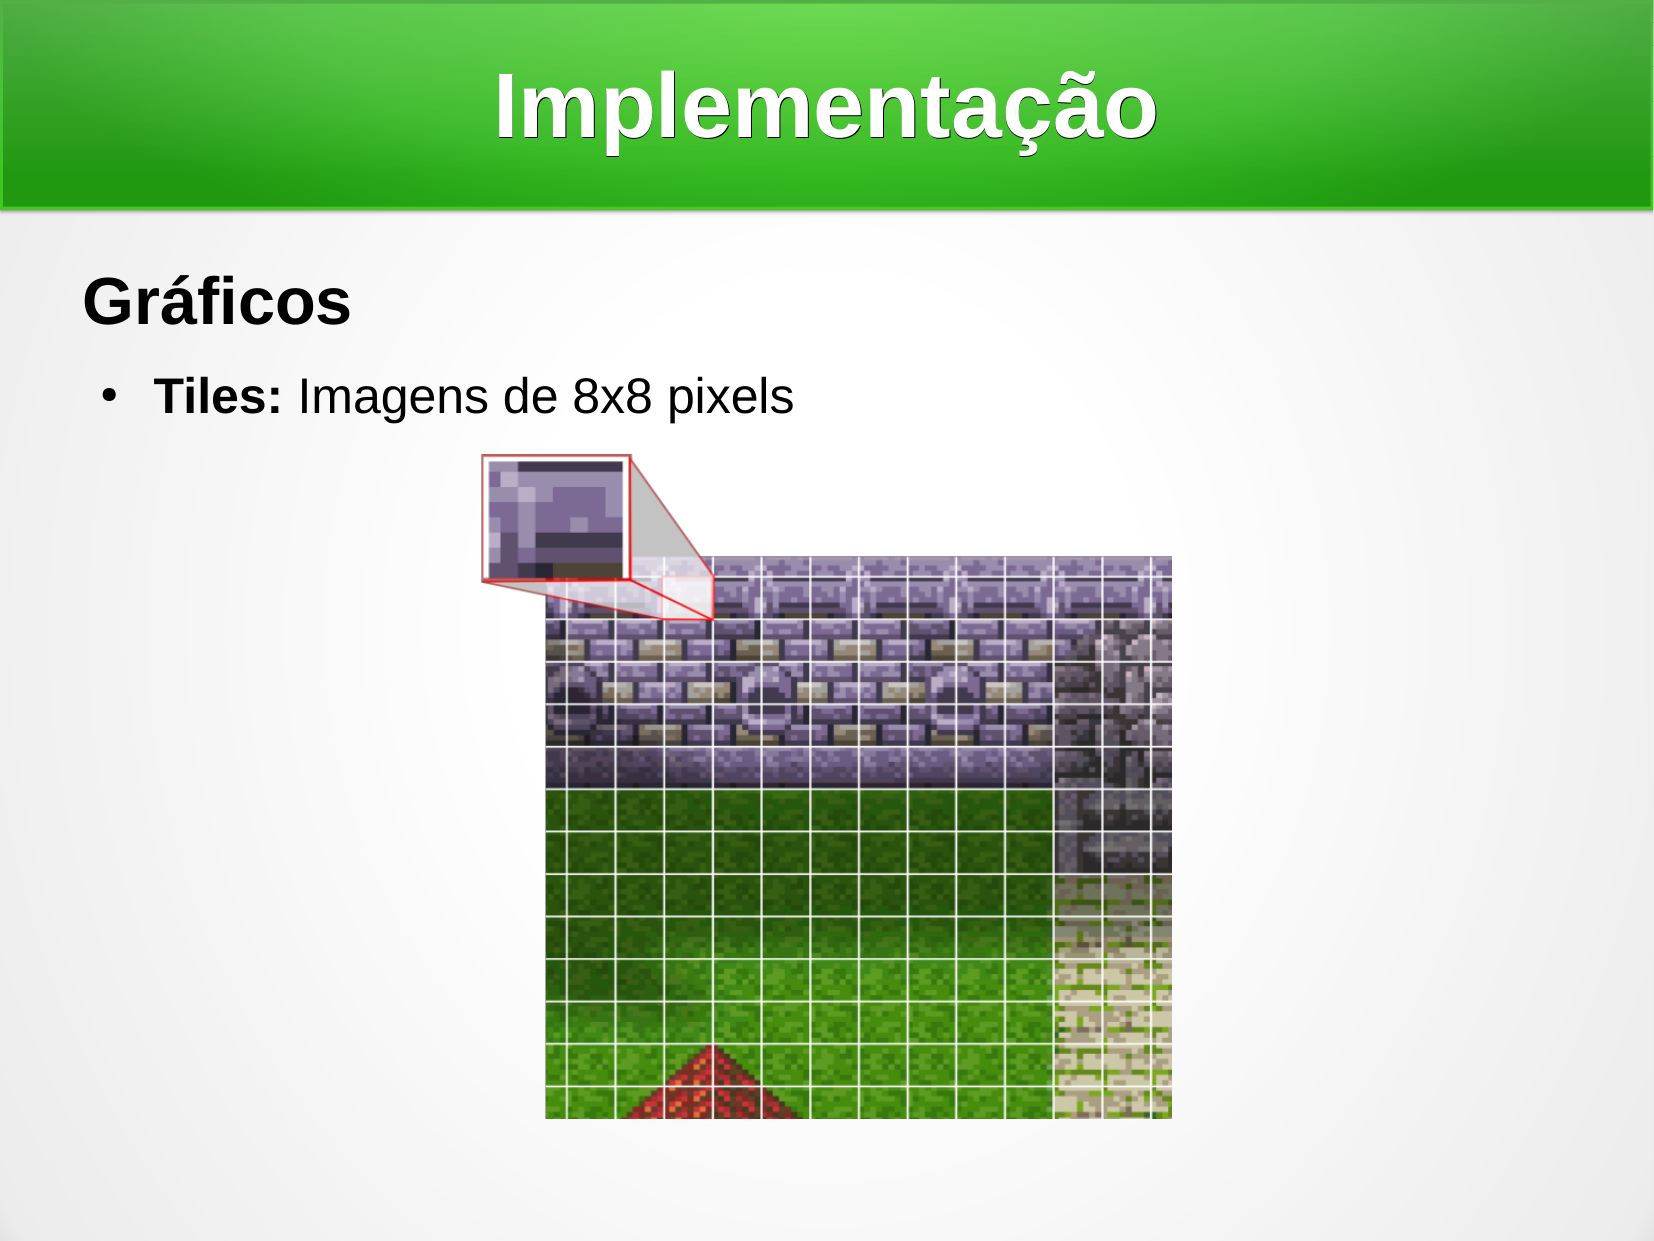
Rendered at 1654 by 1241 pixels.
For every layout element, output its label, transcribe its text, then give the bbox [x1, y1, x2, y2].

list Gráficos Tiles: Imagens de 8x8 pixels [82, 257, 1571, 978]
picture [481, 454, 1172, 1119]
title Implementação [82, 35, 1571, 178]
